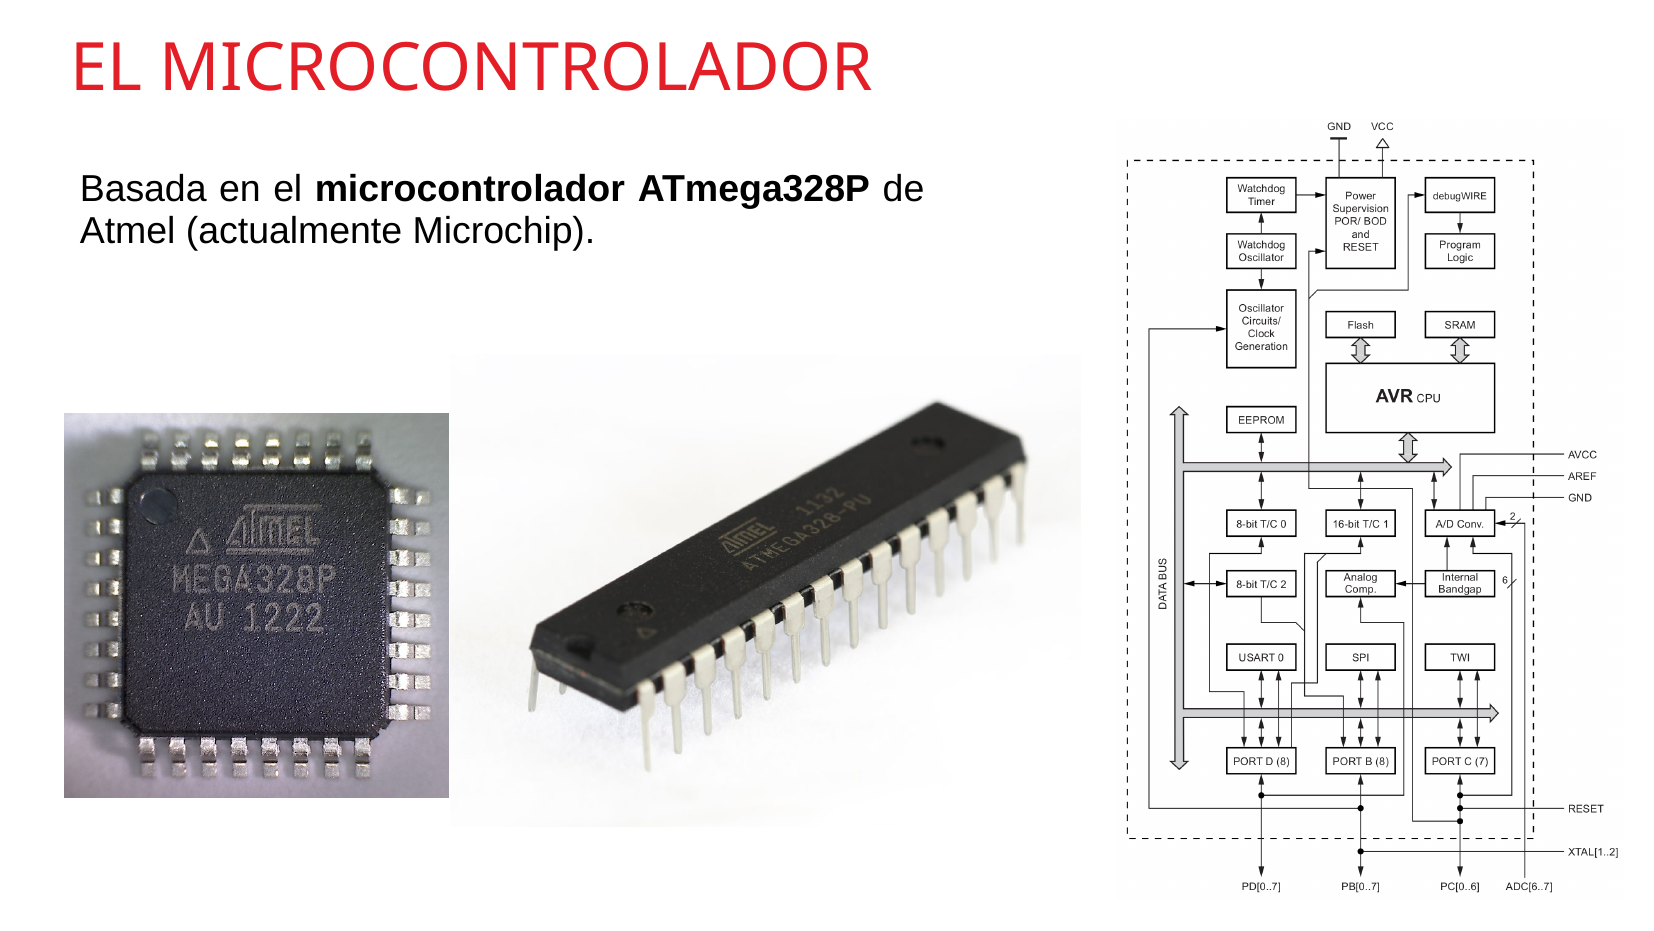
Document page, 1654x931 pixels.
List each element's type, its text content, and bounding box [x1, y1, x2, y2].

title EL MICROCONTROLADOR [70, 11, 1347, 118]
picture [450, 354, 1081, 827]
picture [1116, 118, 1623, 900]
picture [64, 413, 449, 798]
text_box Basada en el microcontrolador ATmega328P de Atmel (actualmente Microchip). [64, 159, 1004, 384]
